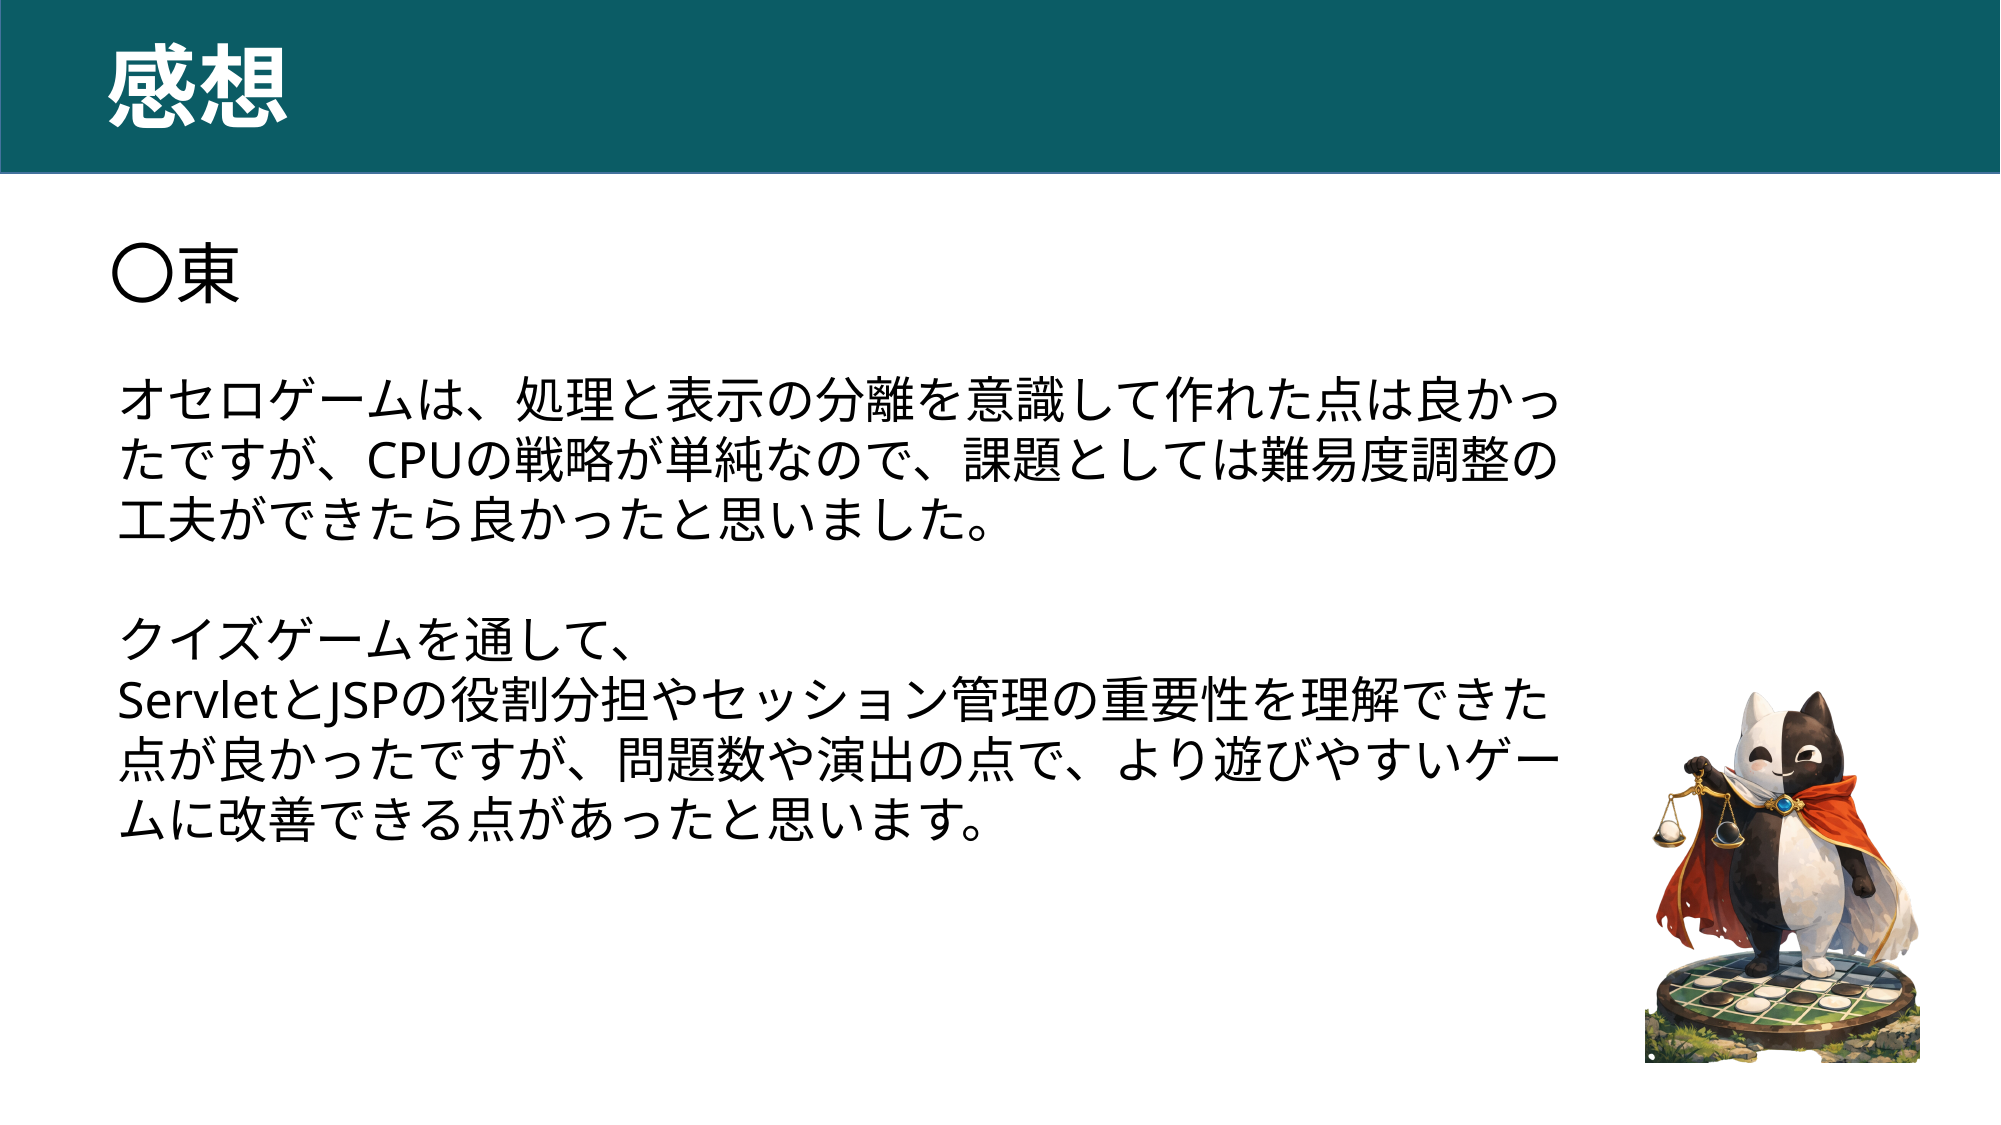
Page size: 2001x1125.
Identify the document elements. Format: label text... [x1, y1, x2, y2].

text_box オセロゲームは、処理と表示の分離を意識して作れた点は良かっ たですが、CPUの戦略が単純なので、課題としては難易度調整の 工夫ができたら良かったと思いました。 クイズゲームを通して、 ServletとJSPの役割分担やセッション管理の重要性を理解できた 点が良かったですが、問題数や演出の点で、より遊びやすいゲー ムに改善できる点があったと思います。 [102, 361, 1580, 857]
text_box 〇東 [94, 224, 288, 320]
text_box 感想 [0, 0, 2000, 173]
picture [1645, 651, 1920, 1063]
